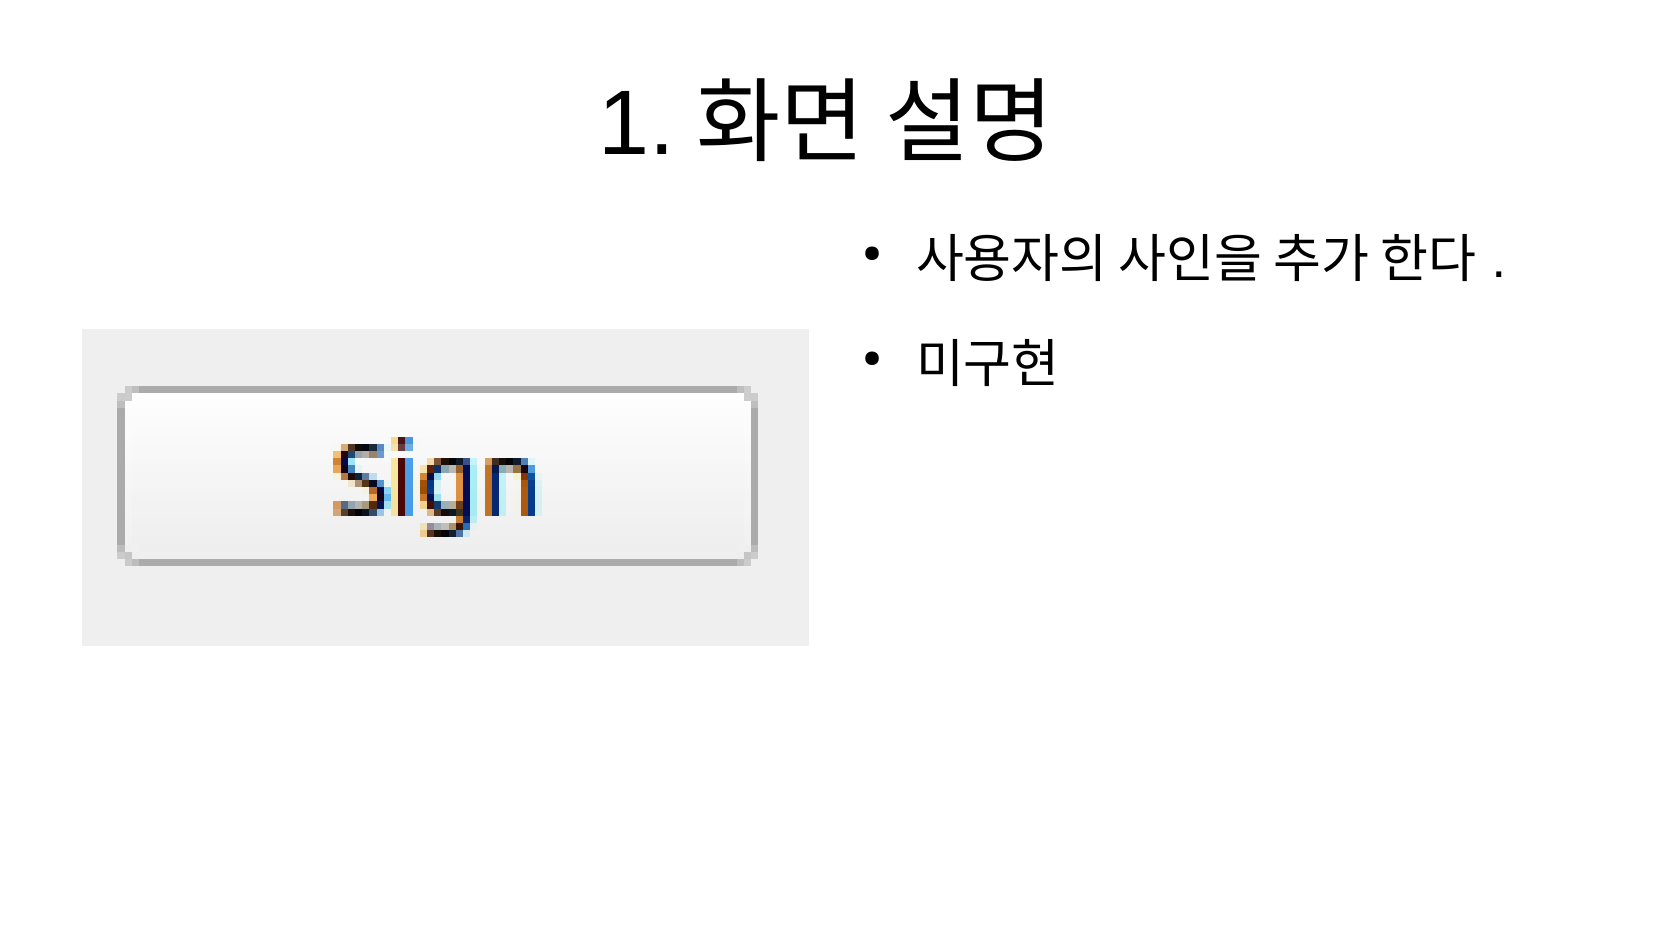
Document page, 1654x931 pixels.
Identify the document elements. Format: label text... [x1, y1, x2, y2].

title 1.화면 설명 [82, 37, 1571, 193]
list 사용자의 사인을 추가 한다. 미구현 [845, 217, 1572, 758]
picture [82, 329, 809, 646]
